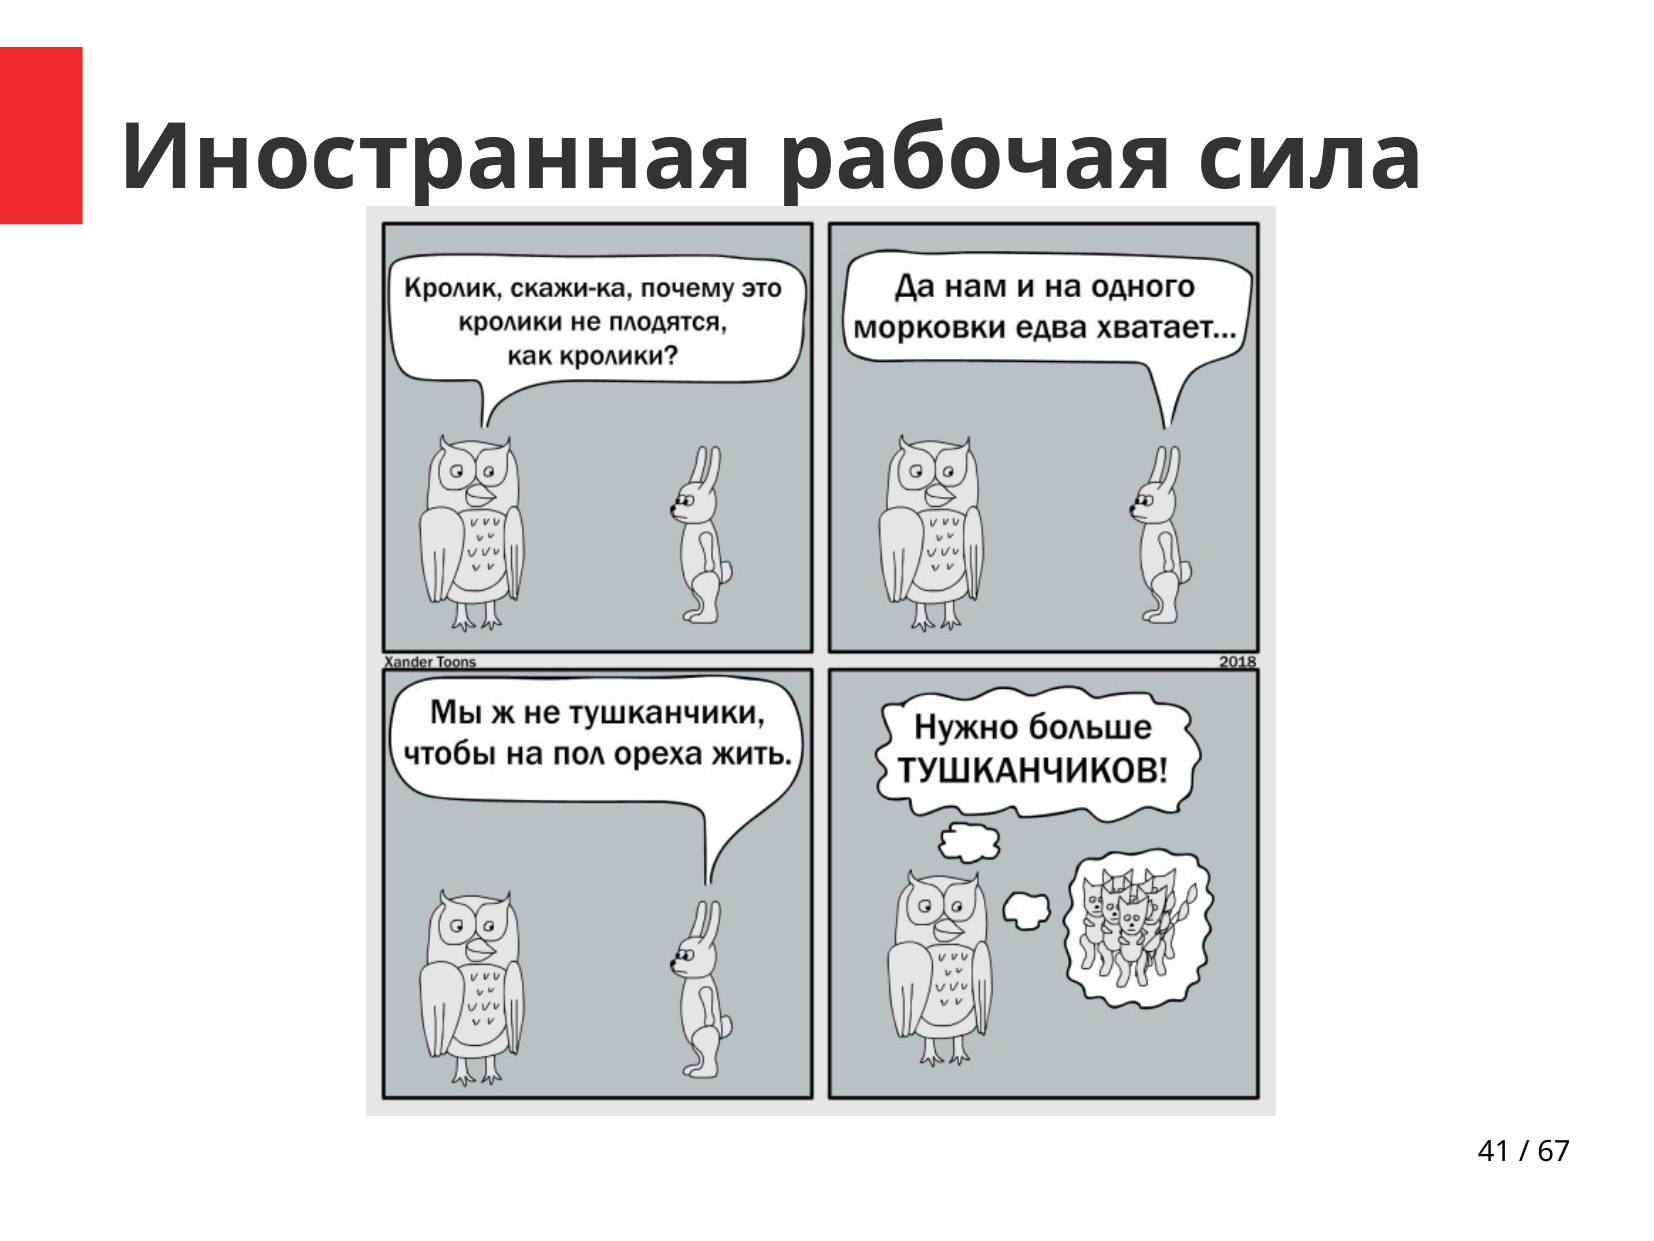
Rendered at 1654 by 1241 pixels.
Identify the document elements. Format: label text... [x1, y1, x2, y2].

title Иностранная рабочая сила [118, 49, 1571, 257]
picture [366, 206, 1276, 1116]
